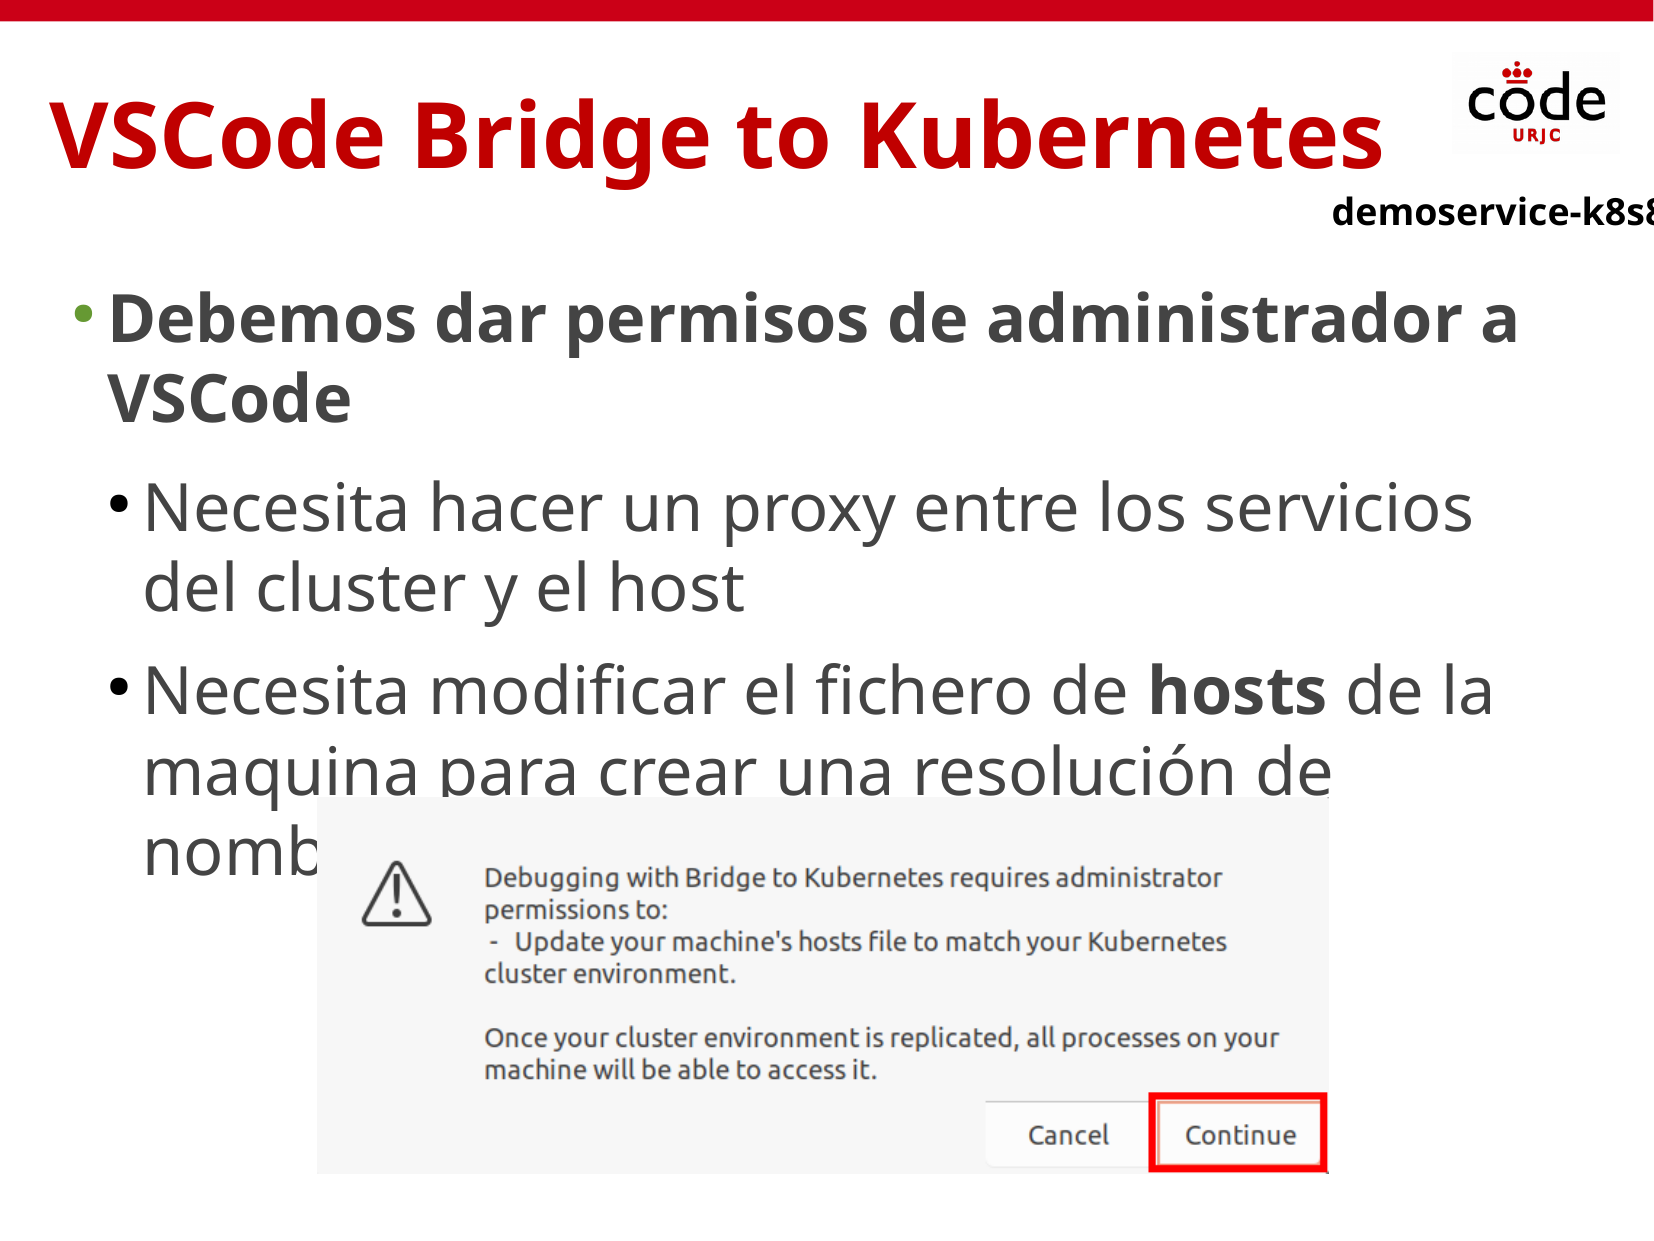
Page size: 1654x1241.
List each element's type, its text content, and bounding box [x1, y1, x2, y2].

picture [317, 797, 1329, 1174]
title VSCode Bridge to Kubernetes [34, 62, 1437, 126]
picture [1452, 52, 1620, 154]
list Debemos dar permisos de administrador a VSCode Necesita hacer un proxy entre los servicios del cluster y el host Necesita modificar el fichero de hosts de la maquina para crear una resolución de nombres en local [56, 268, 1583, 1107]
text_box demoservice-k8s8 [1316, 178, 1654, 242]
